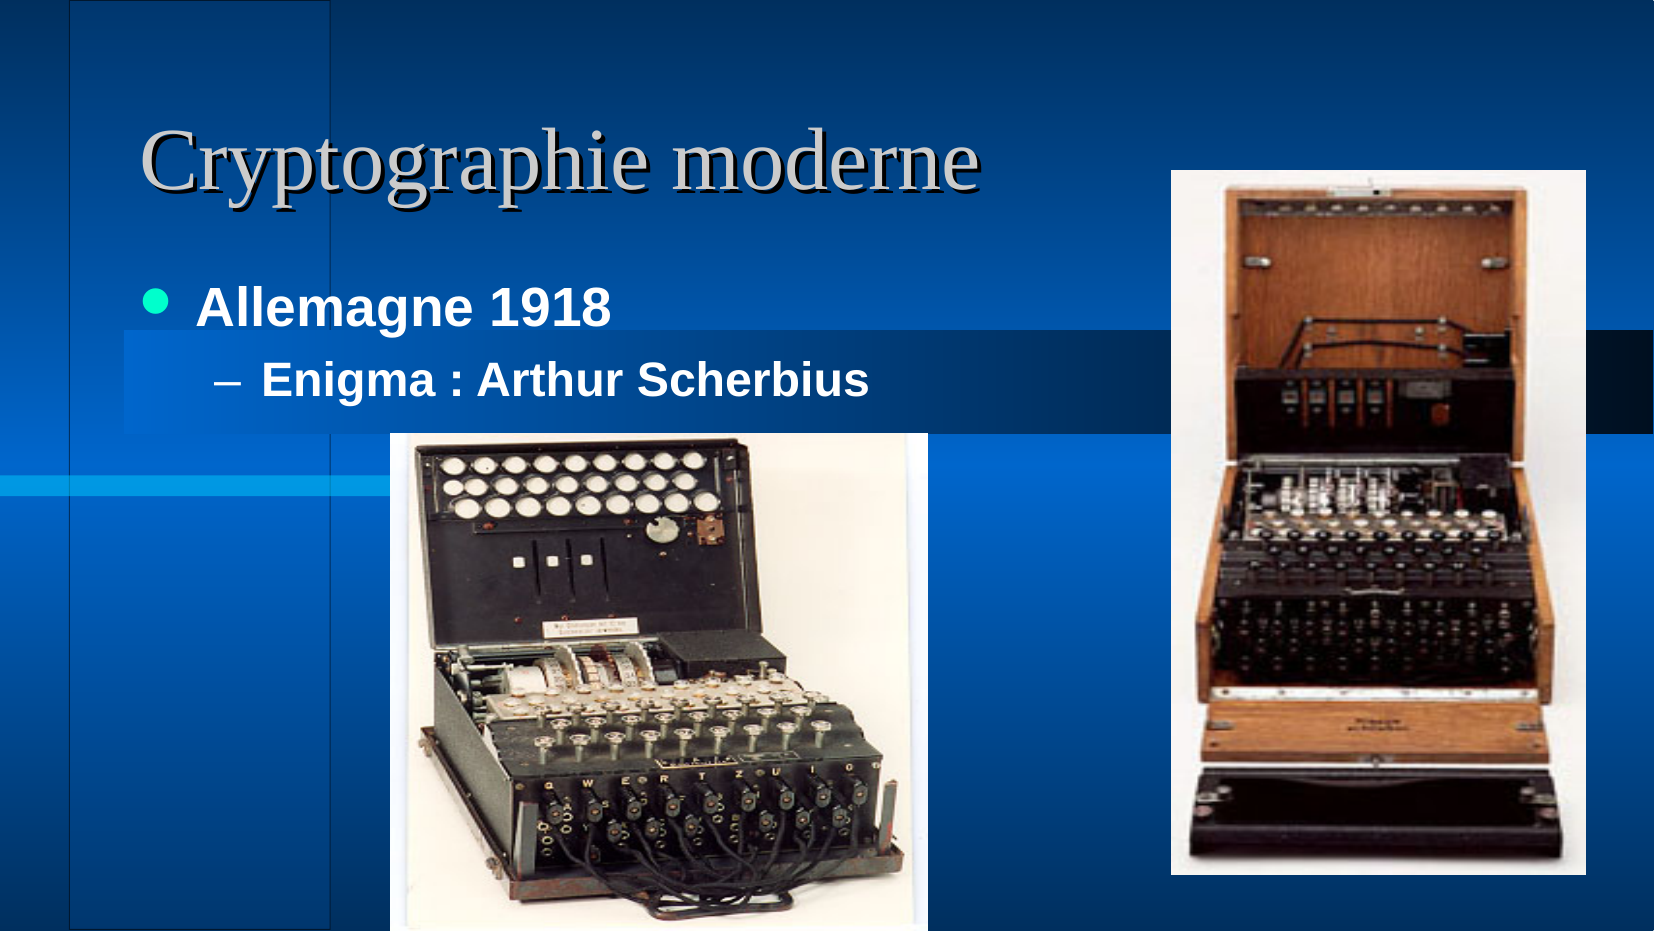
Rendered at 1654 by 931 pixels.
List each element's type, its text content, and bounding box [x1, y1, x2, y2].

picture [1171, 170, 1586, 875]
title Cryptographie moderne [124, 82, 1530, 238]
list Allemagne 1918 Enigma : Arthur Scherbius [124, 268, 1171, 827]
picture [390, 433, 928, 931]
